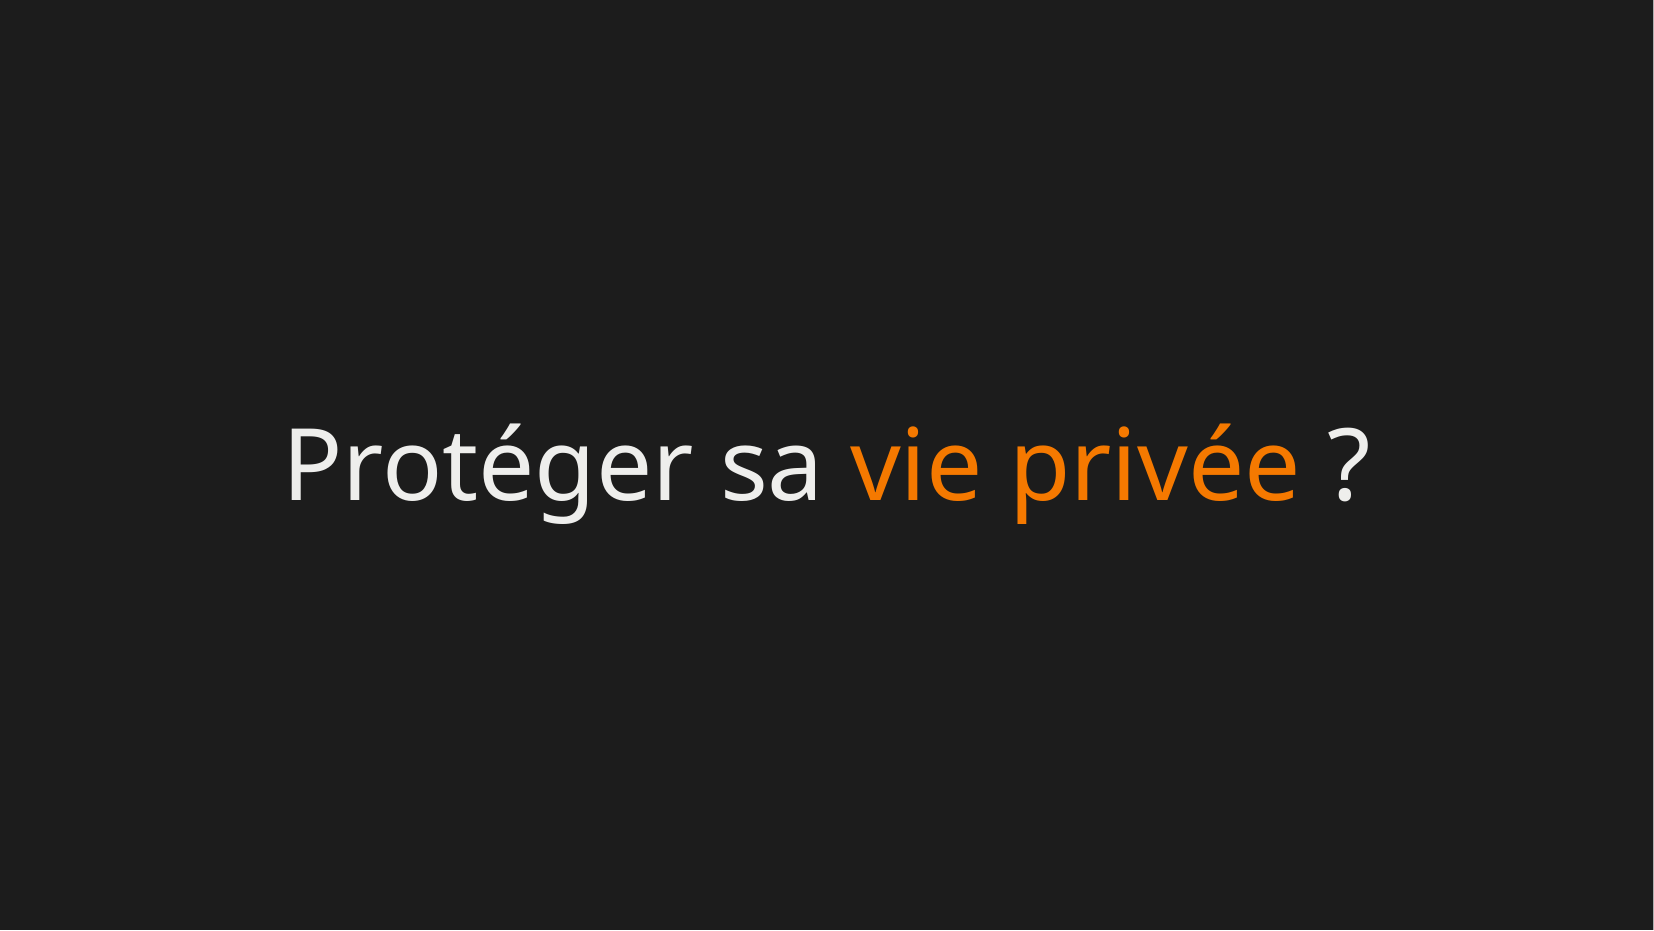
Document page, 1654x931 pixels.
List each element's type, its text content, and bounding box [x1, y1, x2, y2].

subtitle Protéger sa vie privée ? [82, 36, 1571, 886]
